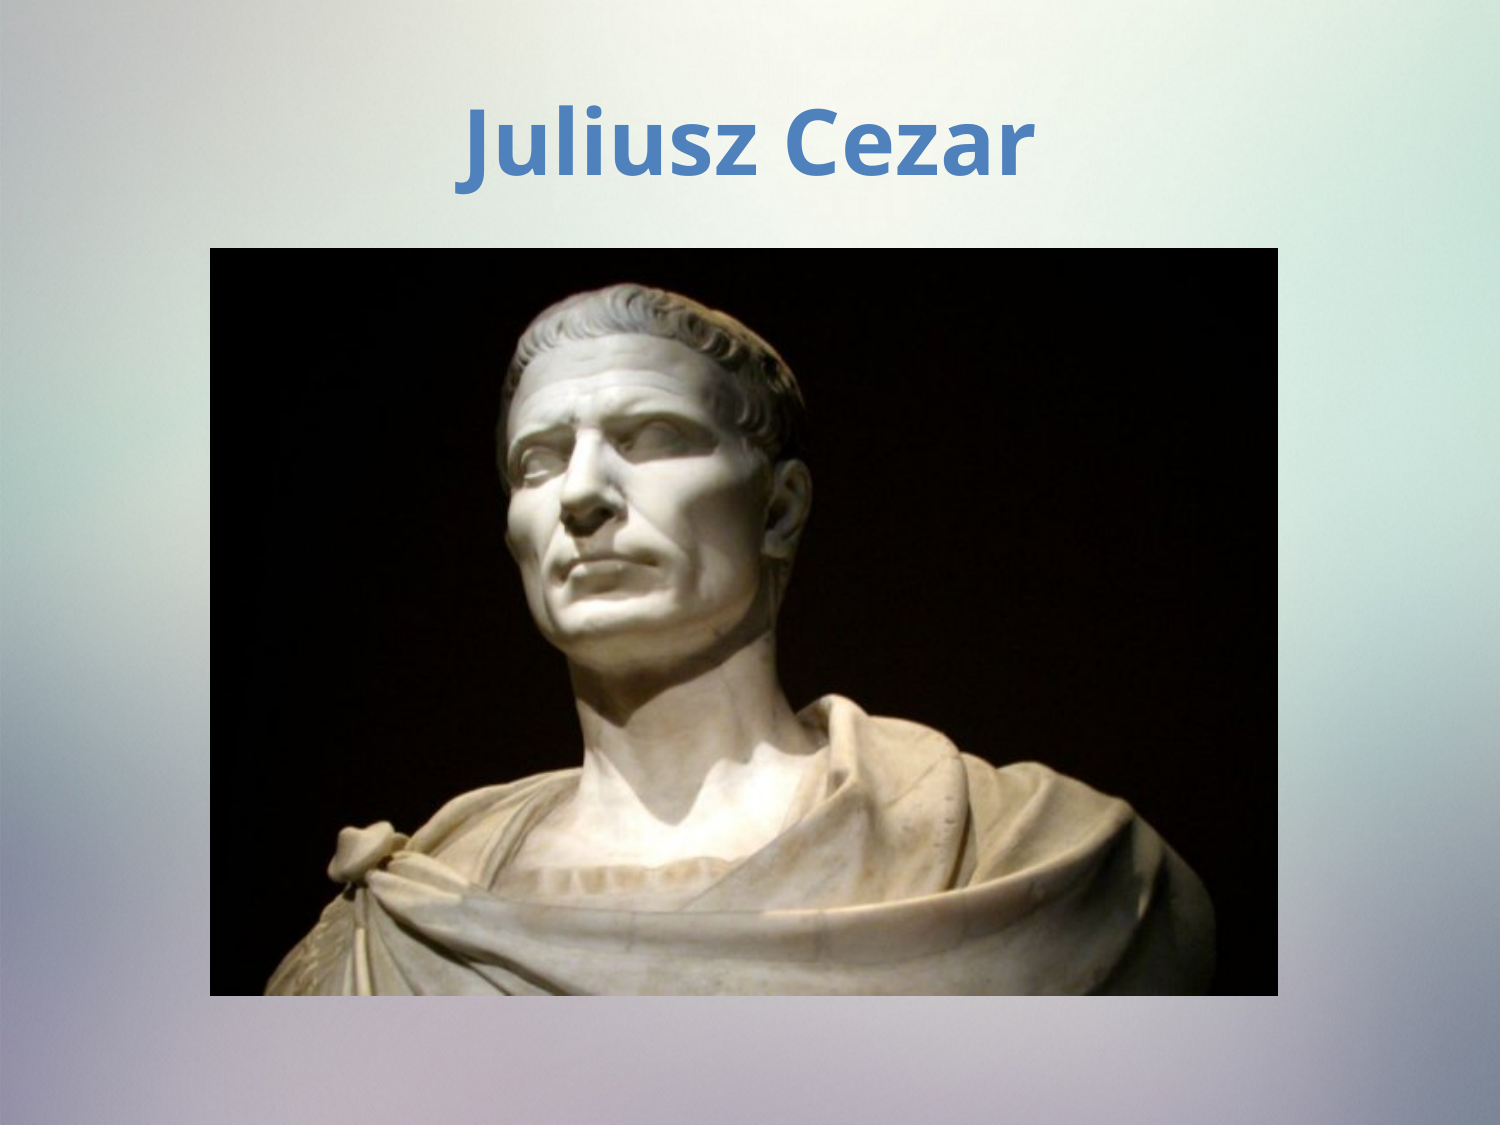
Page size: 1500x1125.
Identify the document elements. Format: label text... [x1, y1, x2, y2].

text_box Juliusz Cezar [75, 45, 1425, 233]
picture [0, 0, 1500, 1125]
